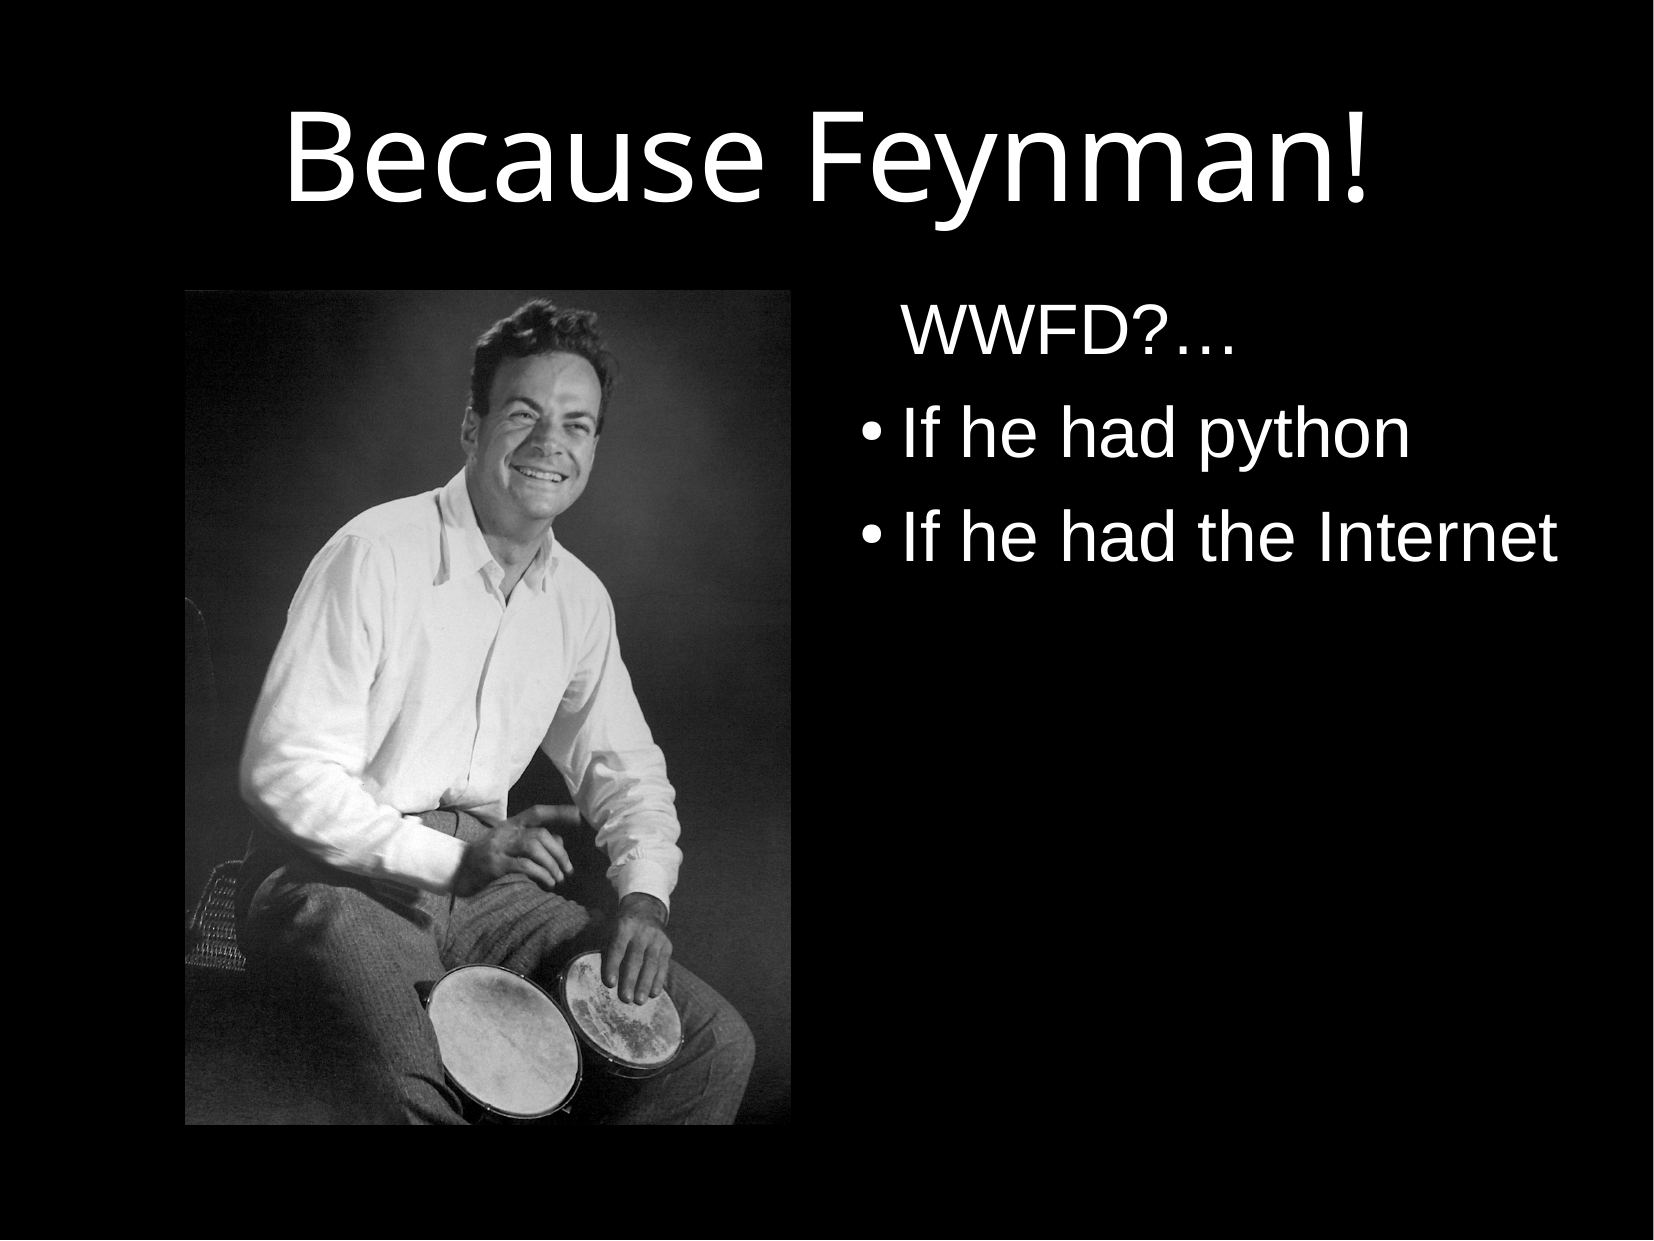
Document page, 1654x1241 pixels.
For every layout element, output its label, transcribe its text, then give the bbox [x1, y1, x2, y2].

title Because Feynman! [82, 49, 1571, 257]
picture [185, 290, 791, 1126]
list WWFD?… If he had python If he had the Internet [845, 290, 1572, 634]
